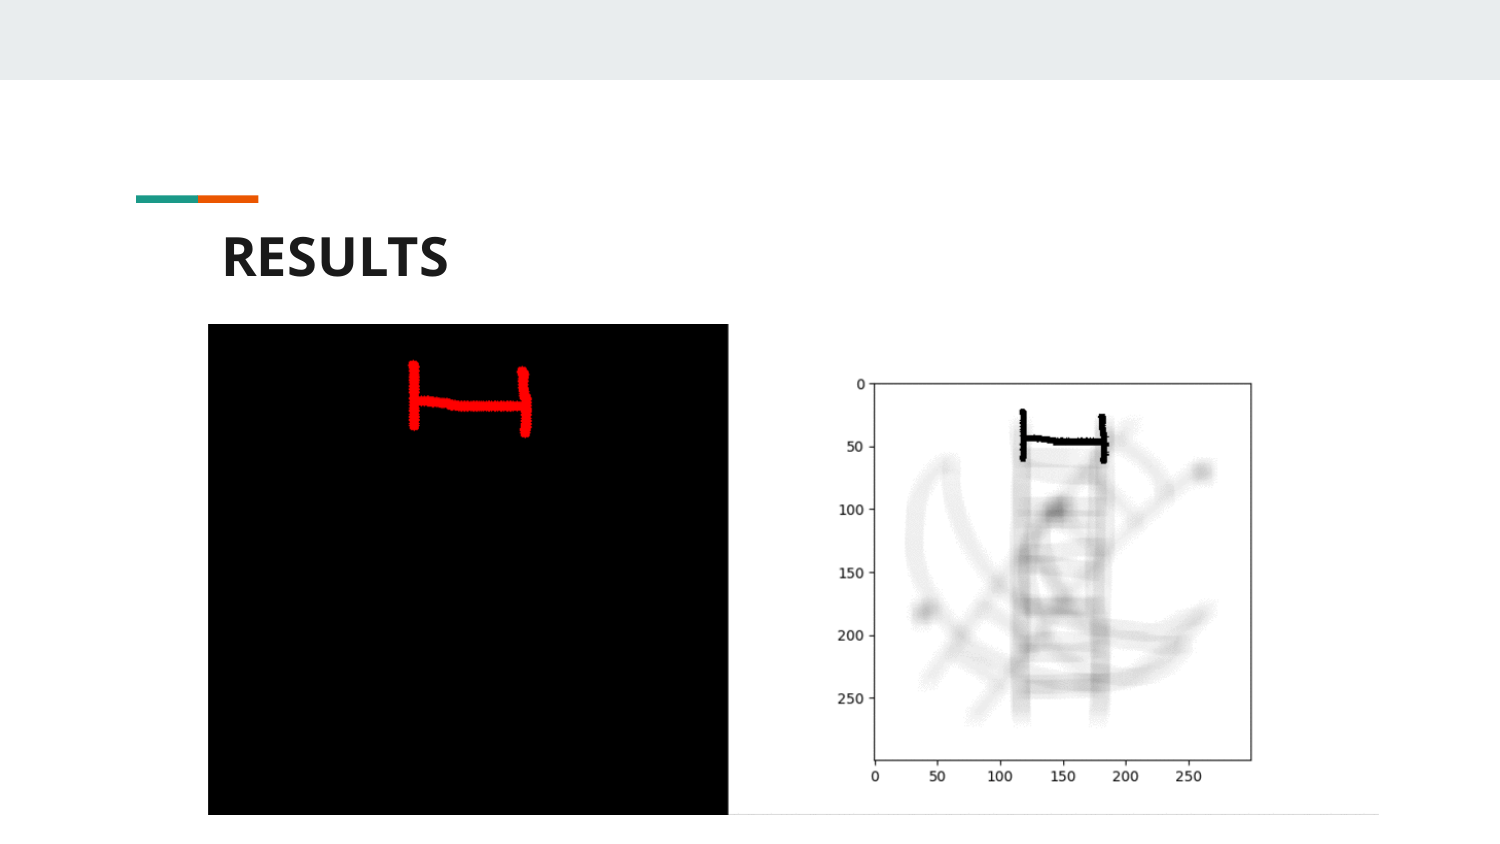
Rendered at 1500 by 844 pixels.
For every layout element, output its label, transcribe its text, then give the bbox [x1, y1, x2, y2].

title RESULTS [206, 207, 1468, 296]
picture [206, 324, 1381, 815]
